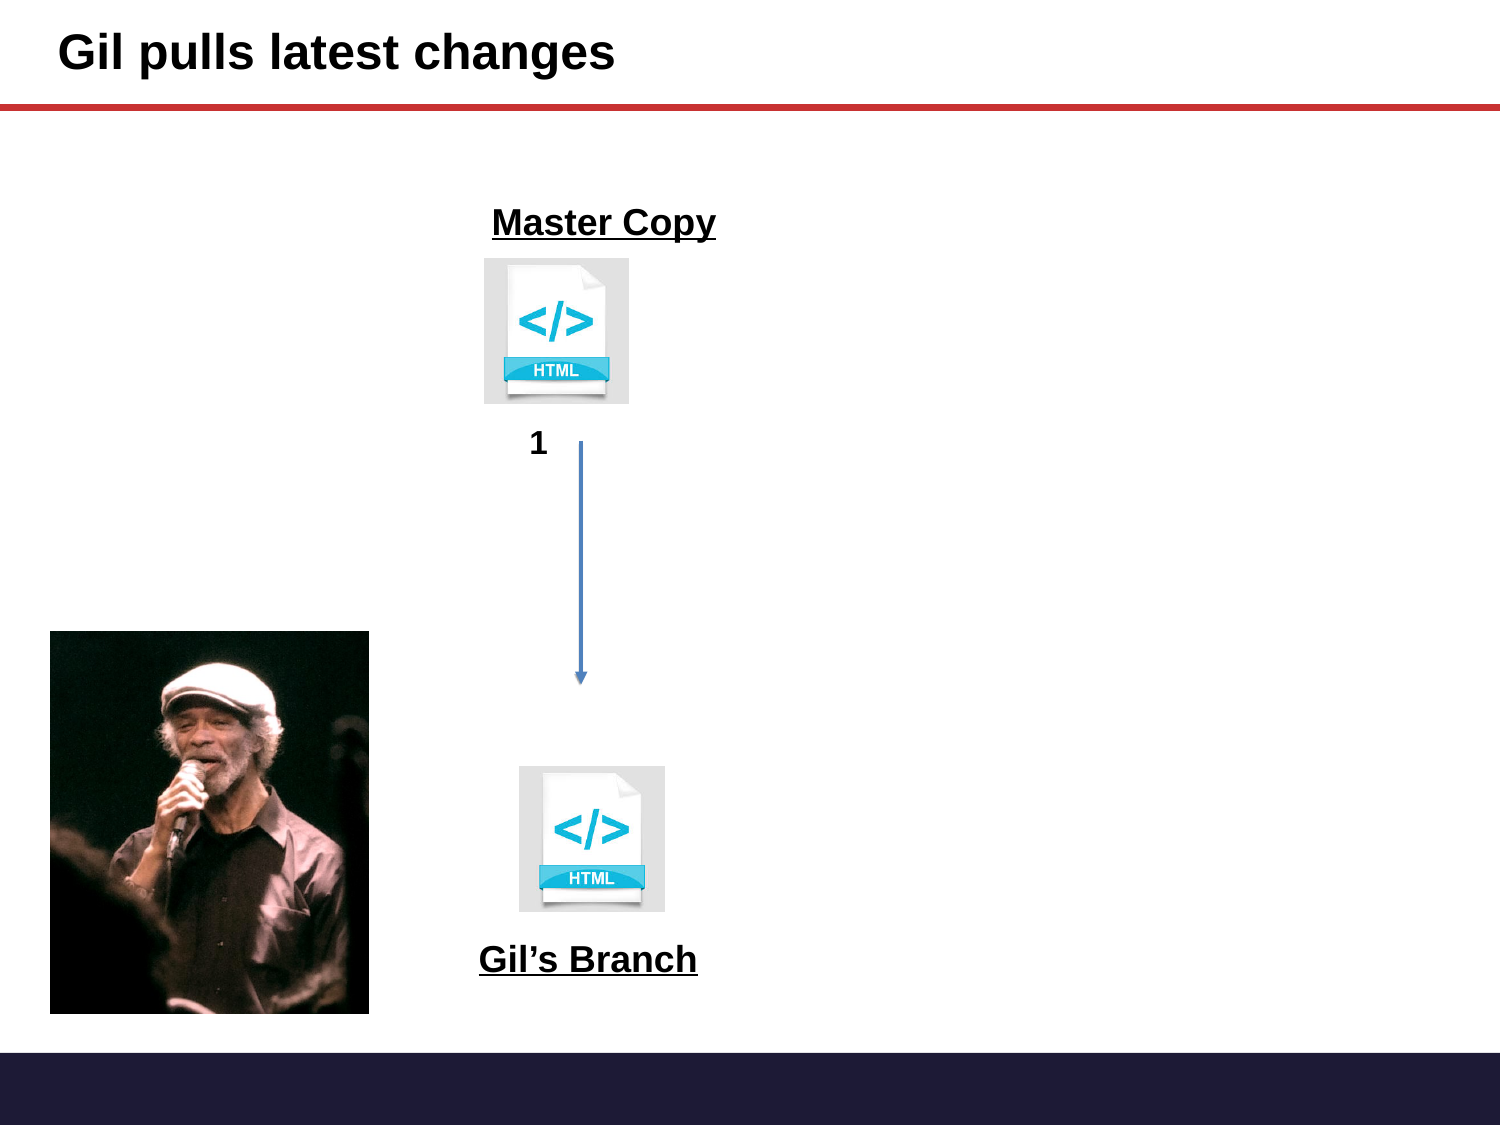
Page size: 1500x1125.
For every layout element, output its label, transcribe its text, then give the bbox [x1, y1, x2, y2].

picture [50, 631, 369, 1014]
text_box Master Copy [484, 190, 725, 251]
picture [519, 766, 665, 912]
picture [484, 258, 629, 404]
text_box 1 [521, 414, 556, 470]
text_box Gil pulls latest changes [49, 12, 1113, 88]
text_box Gil’s Branch [471, 927, 706, 988]
